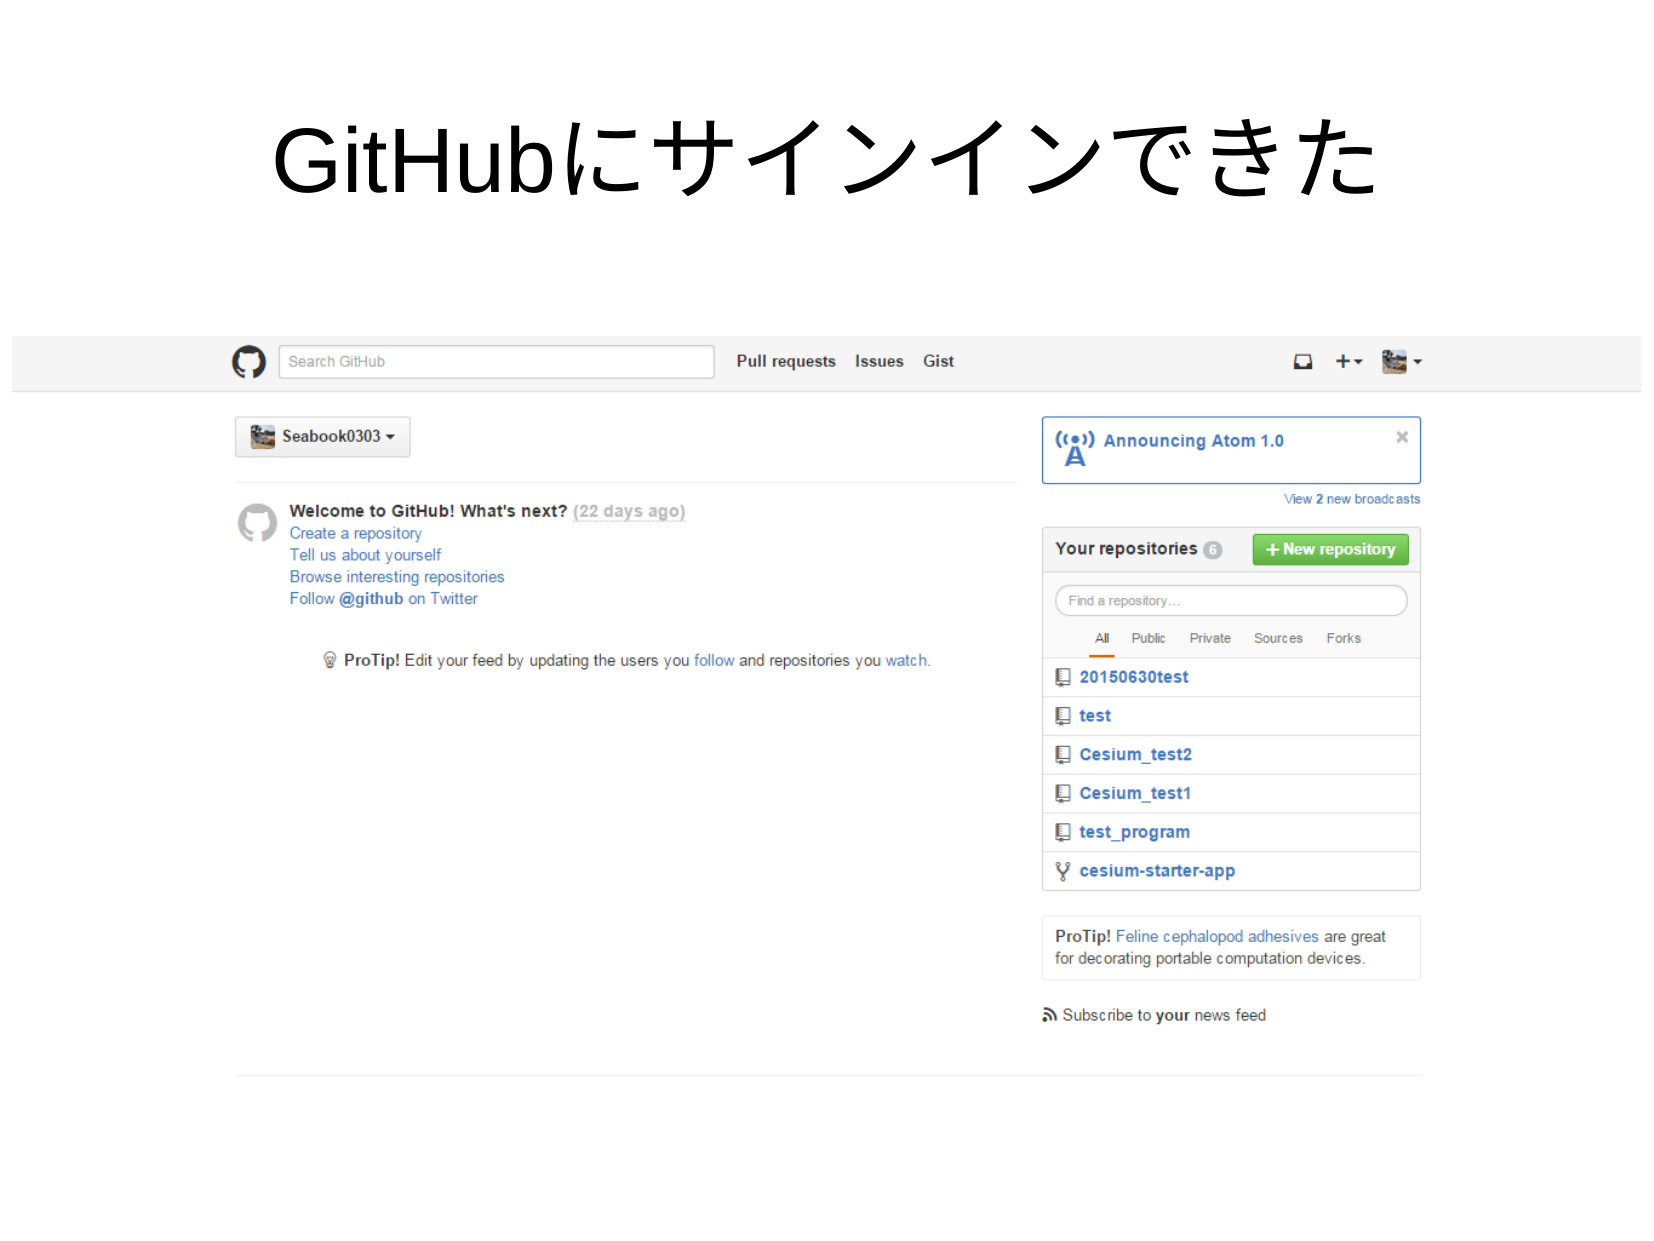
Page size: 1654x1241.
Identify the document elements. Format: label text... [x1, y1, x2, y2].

picture [11, 336, 1642, 1105]
title GitHubにサインインできた [82, 49, 1571, 257]
